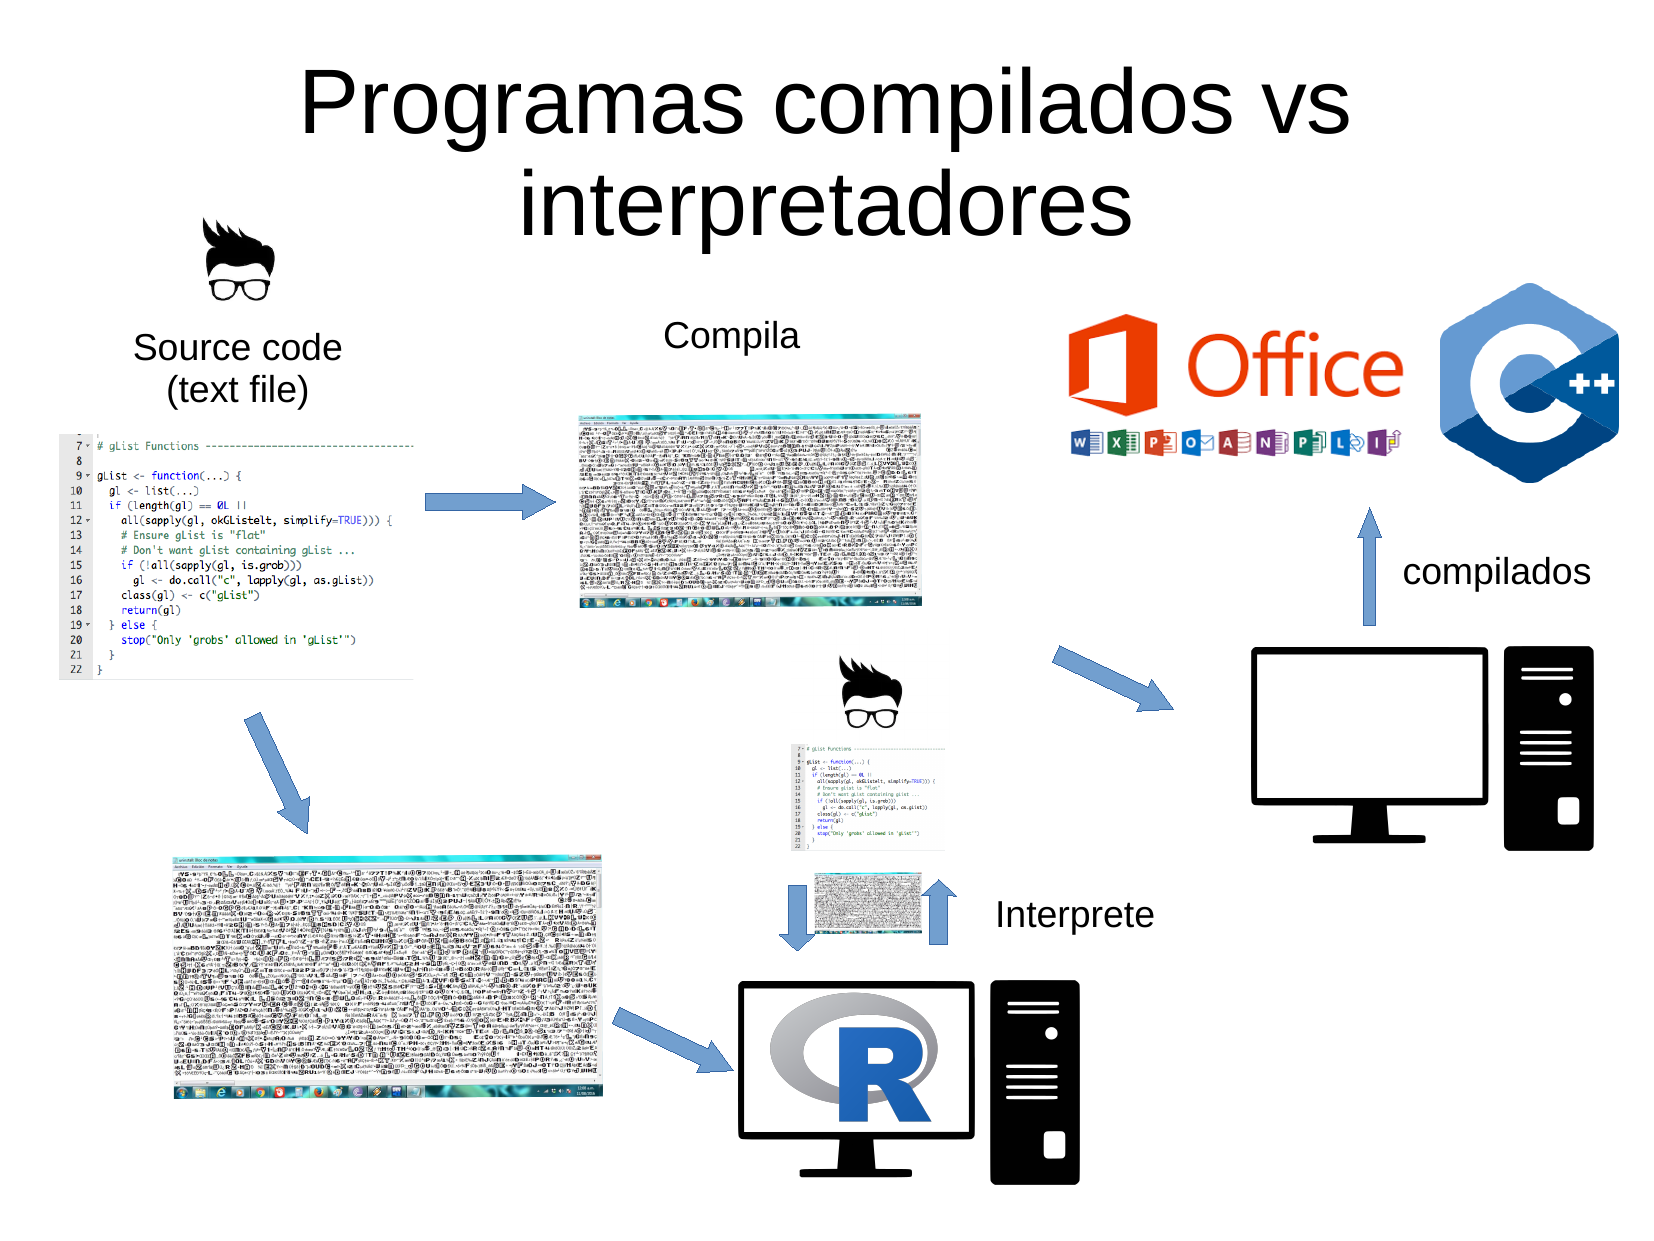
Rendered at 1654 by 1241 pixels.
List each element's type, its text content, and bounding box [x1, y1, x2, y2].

text_box Interprete [980, 885, 1171, 943]
text_box compilados [1387, 543, 1607, 601]
picture [147, 186, 330, 318]
text_box [1052, 645, 1174, 712]
text_box [612, 1007, 734, 1073]
text_box [779, 885, 815, 951]
text_box [425, 484, 556, 520]
text_box [1357, 507, 1382, 626]
text_box Source code (text file) [118, 318, 358, 418]
picture [578, 413, 922, 608]
picture [1440, 283, 1619, 483]
text_box Compila [648, 307, 815, 364]
picture [172, 854, 603, 1099]
text_box [921, 879, 957, 945]
title Programas compilados vs interpretadores [82, 49, 1571, 257]
picture [1062, 307, 1413, 461]
picture [1251, 646, 1594, 851]
picture [791, 628, 950, 851]
text_box [244, 712, 310, 834]
picture [738, 980, 1080, 1185]
picture [59, 434, 414, 680]
picture [814, 872, 922, 934]
